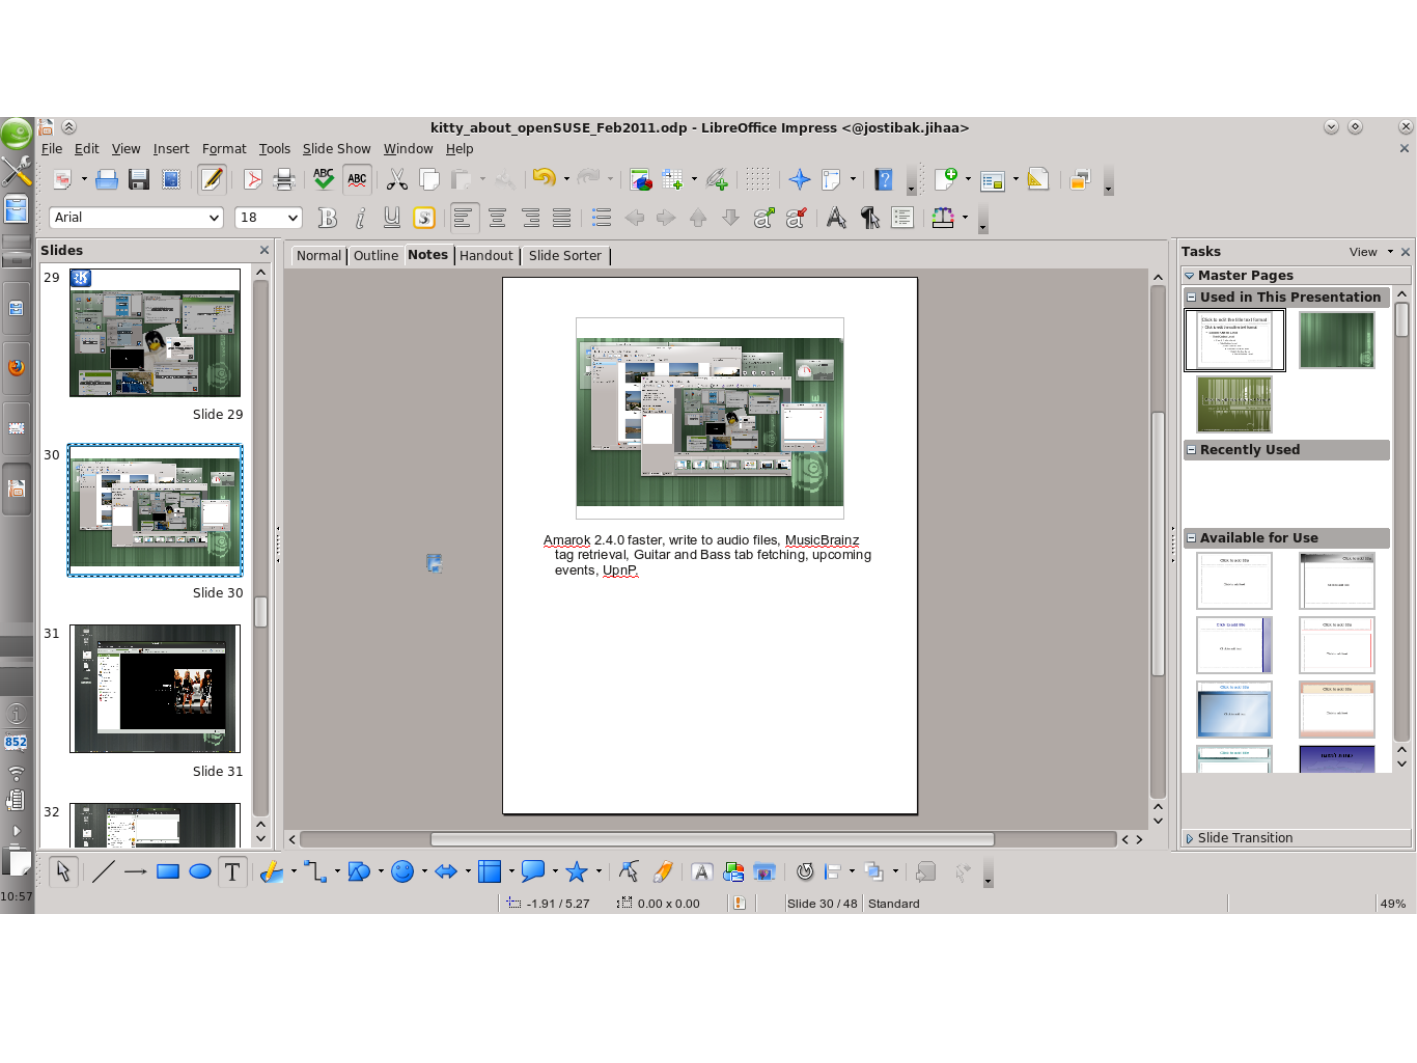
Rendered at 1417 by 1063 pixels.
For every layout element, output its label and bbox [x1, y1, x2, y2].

picture [0, 117, 1417, 914]
